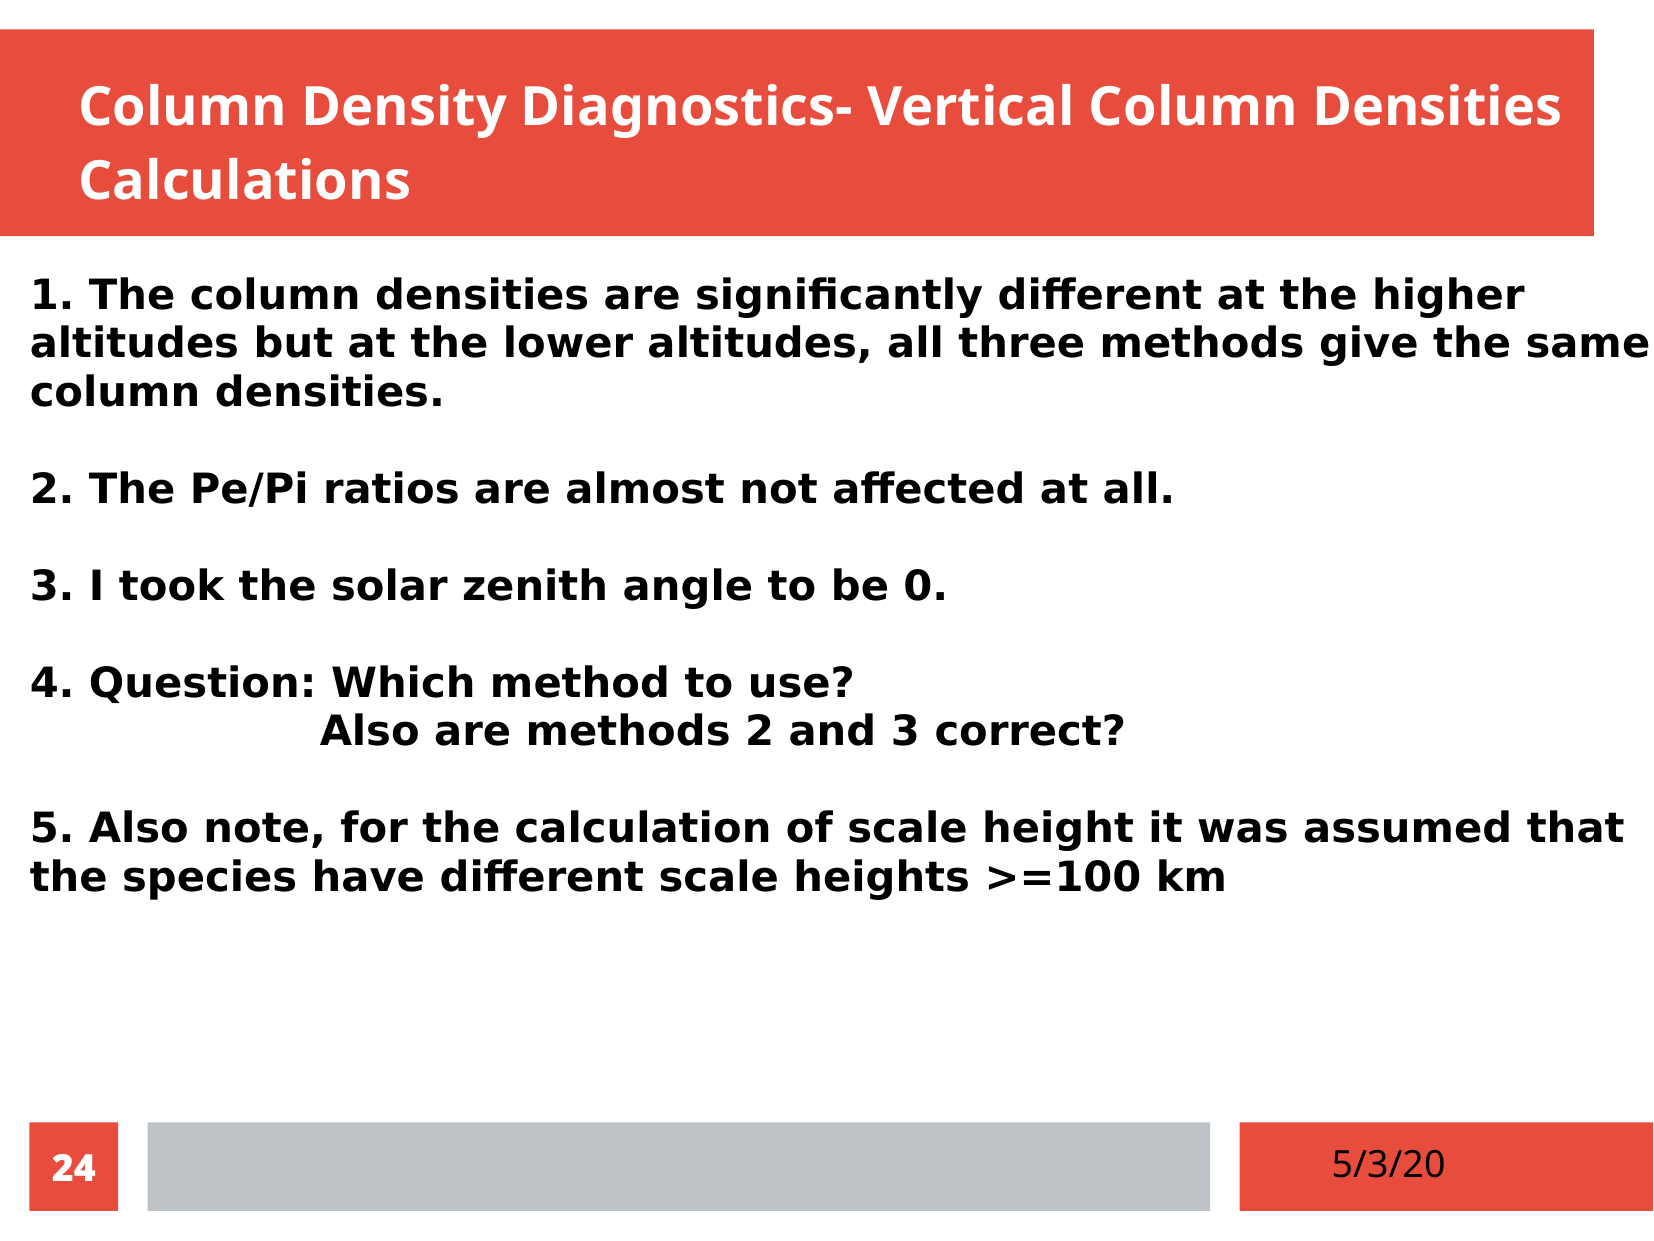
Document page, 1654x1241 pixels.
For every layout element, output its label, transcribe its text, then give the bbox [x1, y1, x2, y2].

text_box 5/3/20 [1316, 1130, 1500, 1201]
text_box 1. The column densities are significantly different at the higher altitudes but at the lower altitudes, all three methods give the same column densities. 2. The Pe/Pi ratios are almost not affected at all. 3. I took the solar zenith angle to be 0. 4. Question: Which method to use? Also are methods 2 and 3 correct? 5. Also note, for the calculation of scale height it was assumed that the species have different scale heights >=100 km [15, 263, 1653, 909]
text_box Column Density Diagnostics- Vertical Column Densities Calculations [63, 60, 1591, 201]
